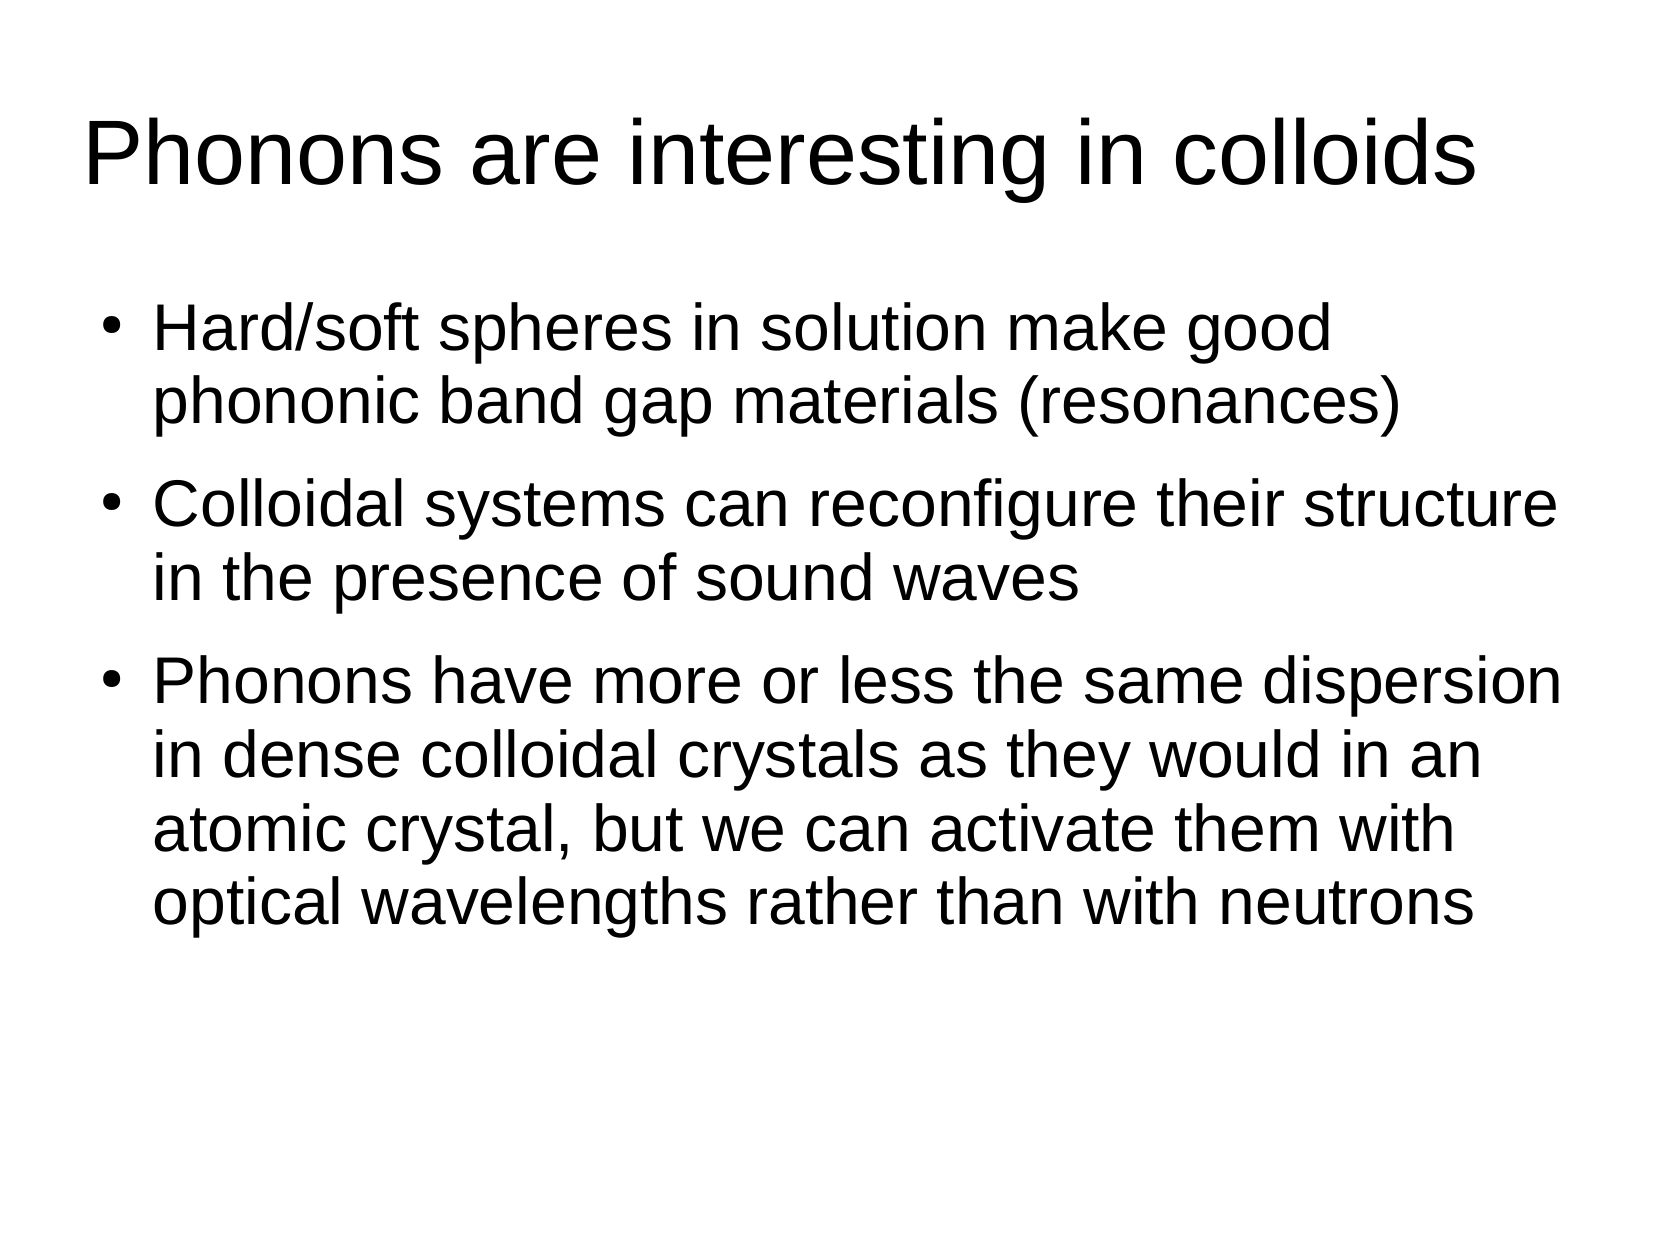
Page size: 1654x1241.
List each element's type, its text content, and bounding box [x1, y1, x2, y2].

title Phonons are interesting in colloids [82, 49, 1571, 257]
list Hard/soft spheres in solution make good phononic band gap materials (resonances) Colloidal systems can reconfigure their structure in the presence of sound waves Phonons have more or less the same dispersion in dense colloidal crystals as they would in an atomic crystal, but we can activate them with optical wavelengths rather than with neutrons [82, 290, 1571, 1010]
